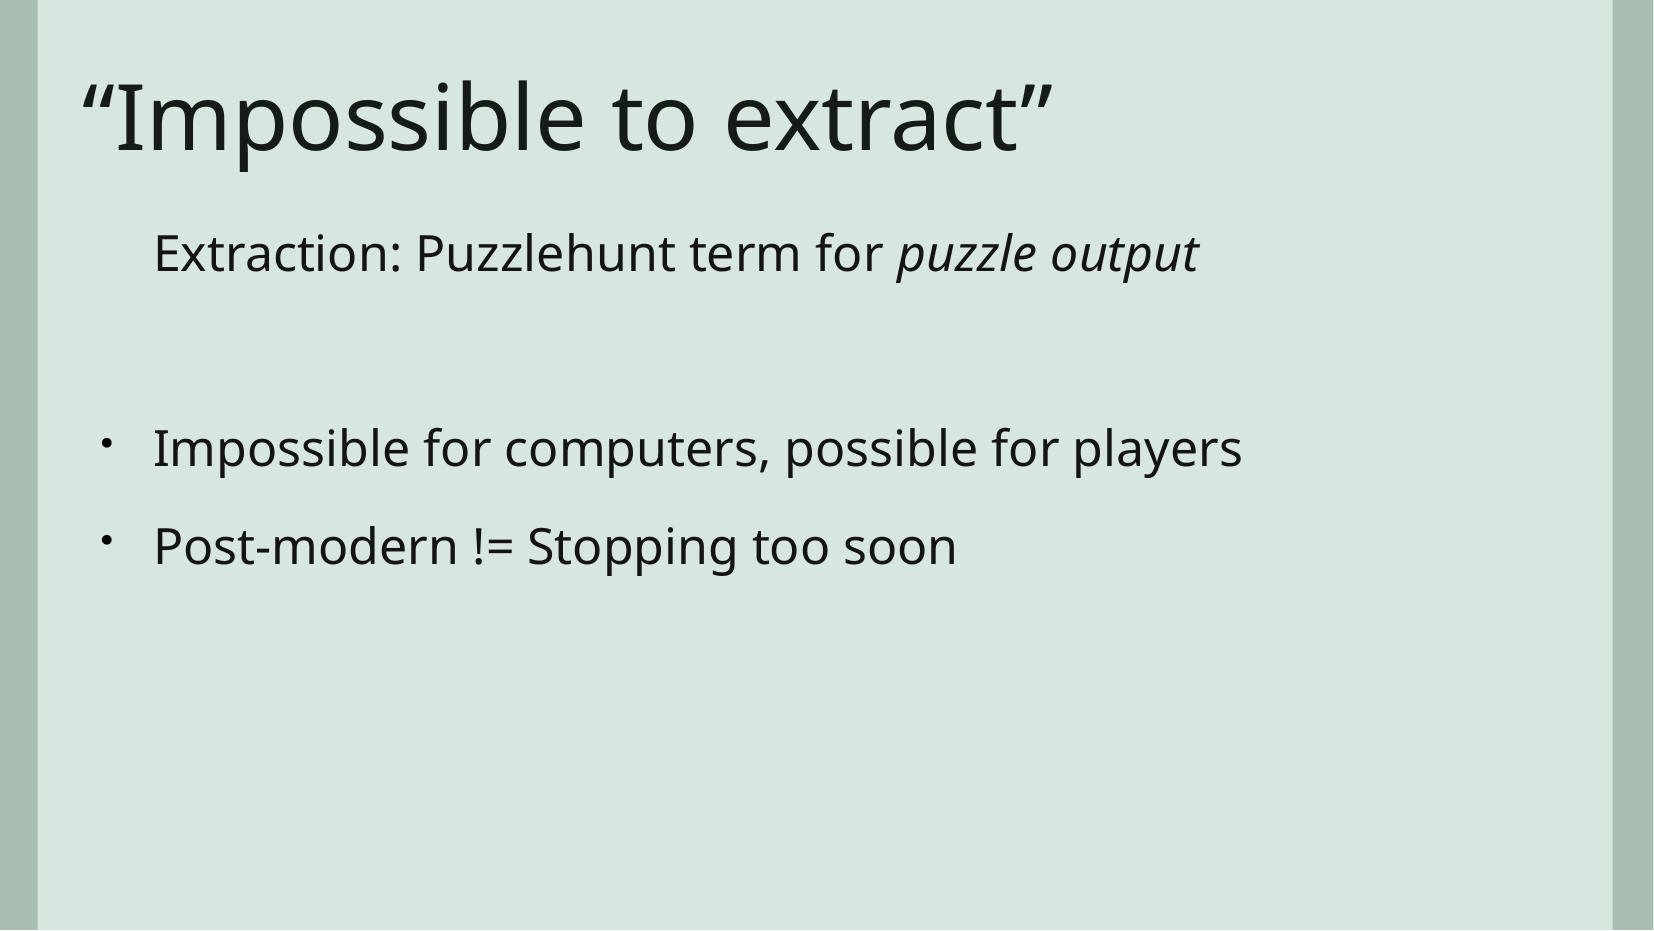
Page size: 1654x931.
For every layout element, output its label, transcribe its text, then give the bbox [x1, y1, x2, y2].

title “Impossible to extract” [82, 37, 1576, 193]
list Extraction: Puzzlehunt term for puzzle output Impossible for computers, possible for players Post-modern != Stopping too soon [82, 217, 1351, 758]
